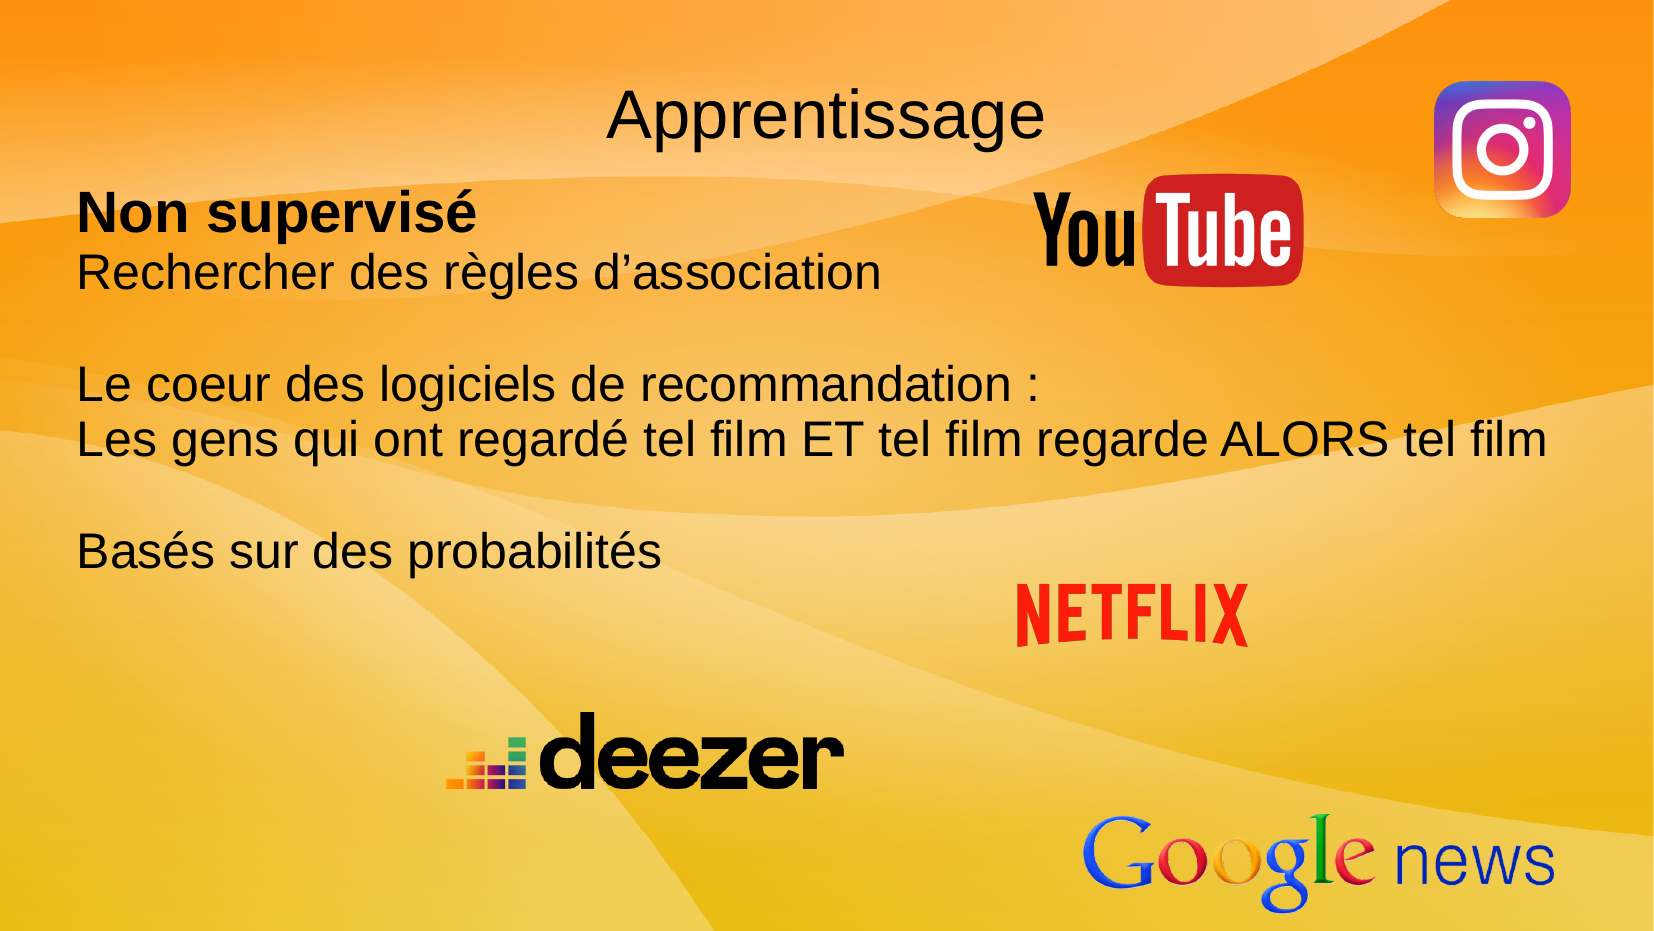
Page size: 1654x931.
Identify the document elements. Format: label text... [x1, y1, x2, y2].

picture [0, 0, 1654, 931]
title Apprentissage [82, 37, 1571, 179]
subtitle Non supervisé Rechercher des règles d’association Le coeur des logiciels de recommandation : Les gens qui ont regardé tel film ET tel film regarde ALORS tel film Basés sur des probabilités [76, 179, 1565, 928]
